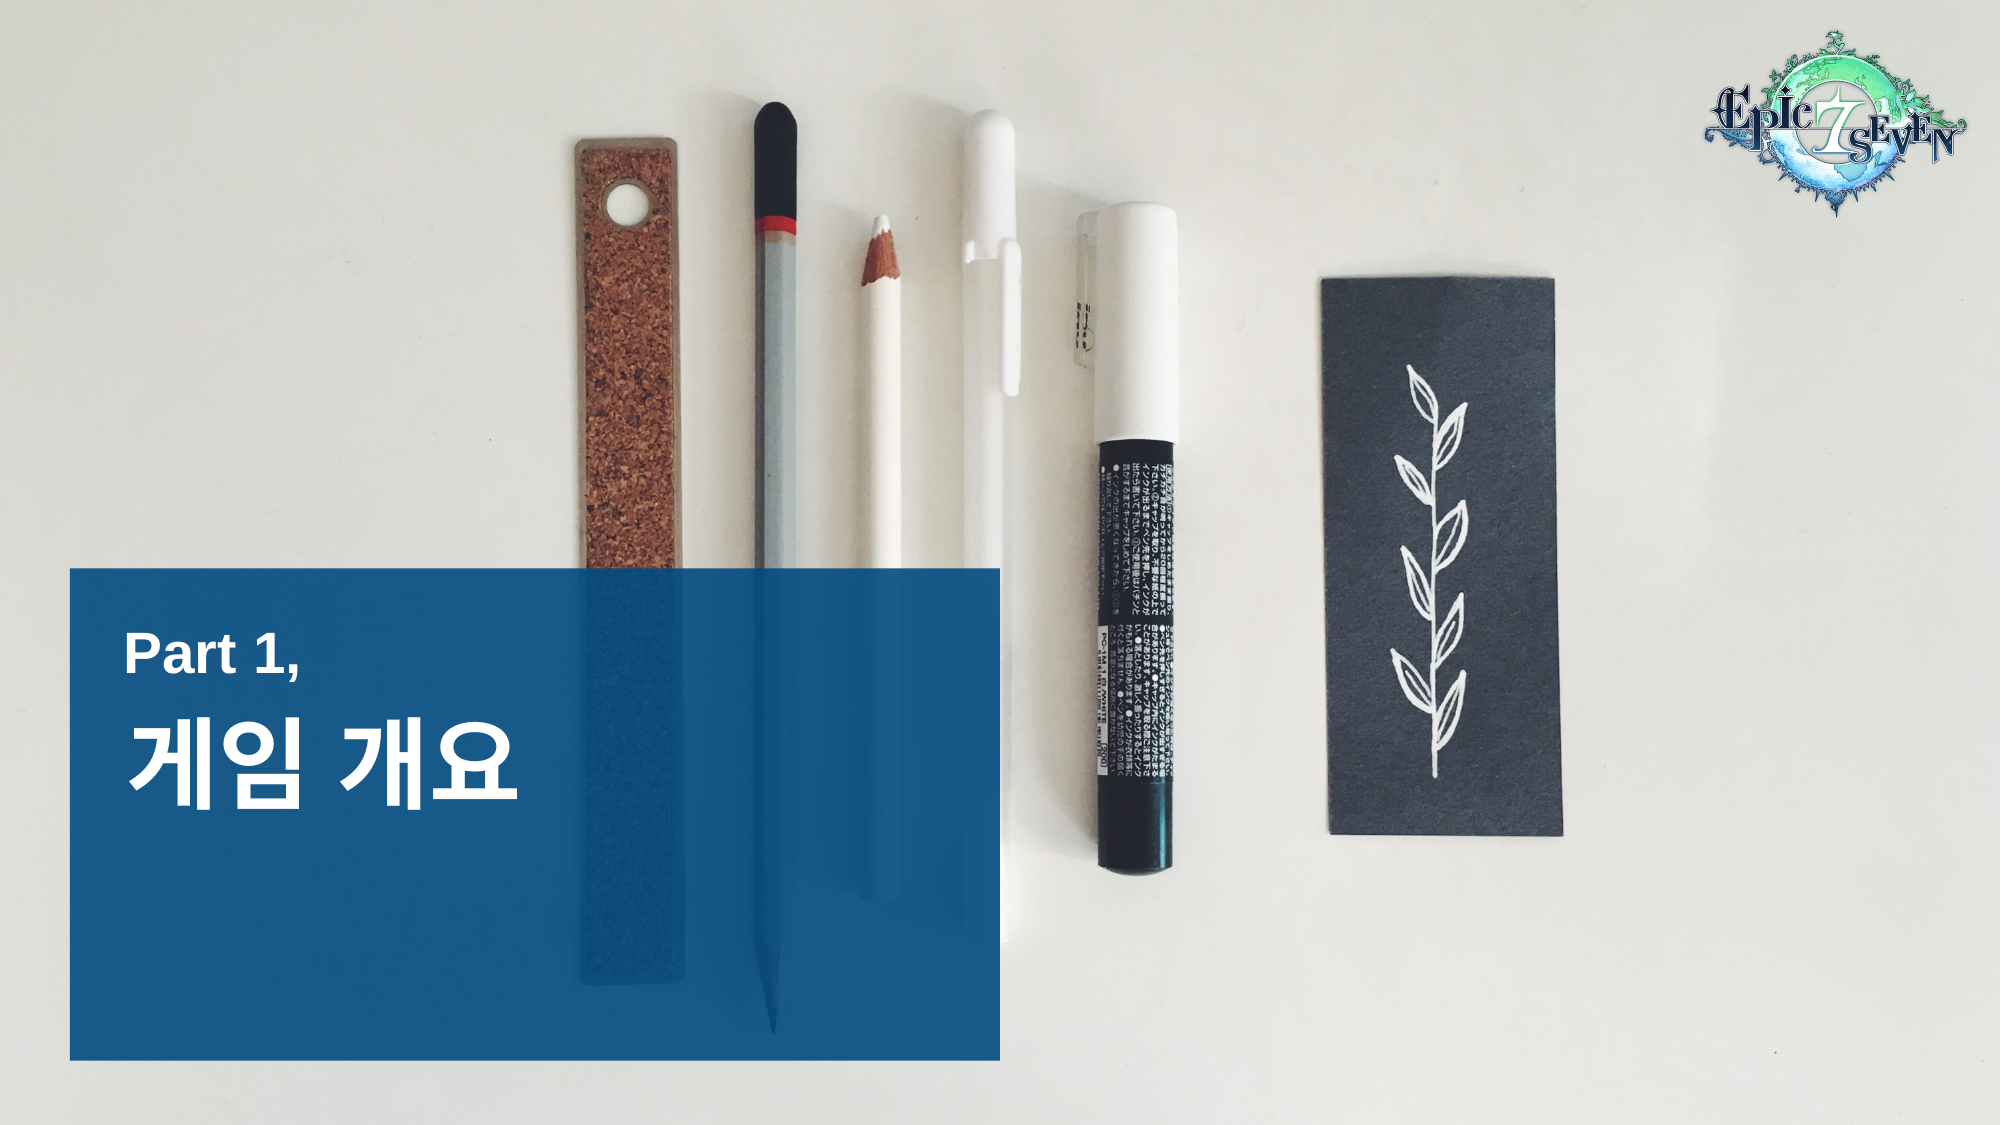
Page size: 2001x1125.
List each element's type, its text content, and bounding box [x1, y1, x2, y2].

text_box 게임 개요 [110, 694, 538, 830]
text_box Part 1, [108, 608, 334, 694]
text_box [69, 568, 1000, 1061]
picture [0, 0, 2000, 1125]
